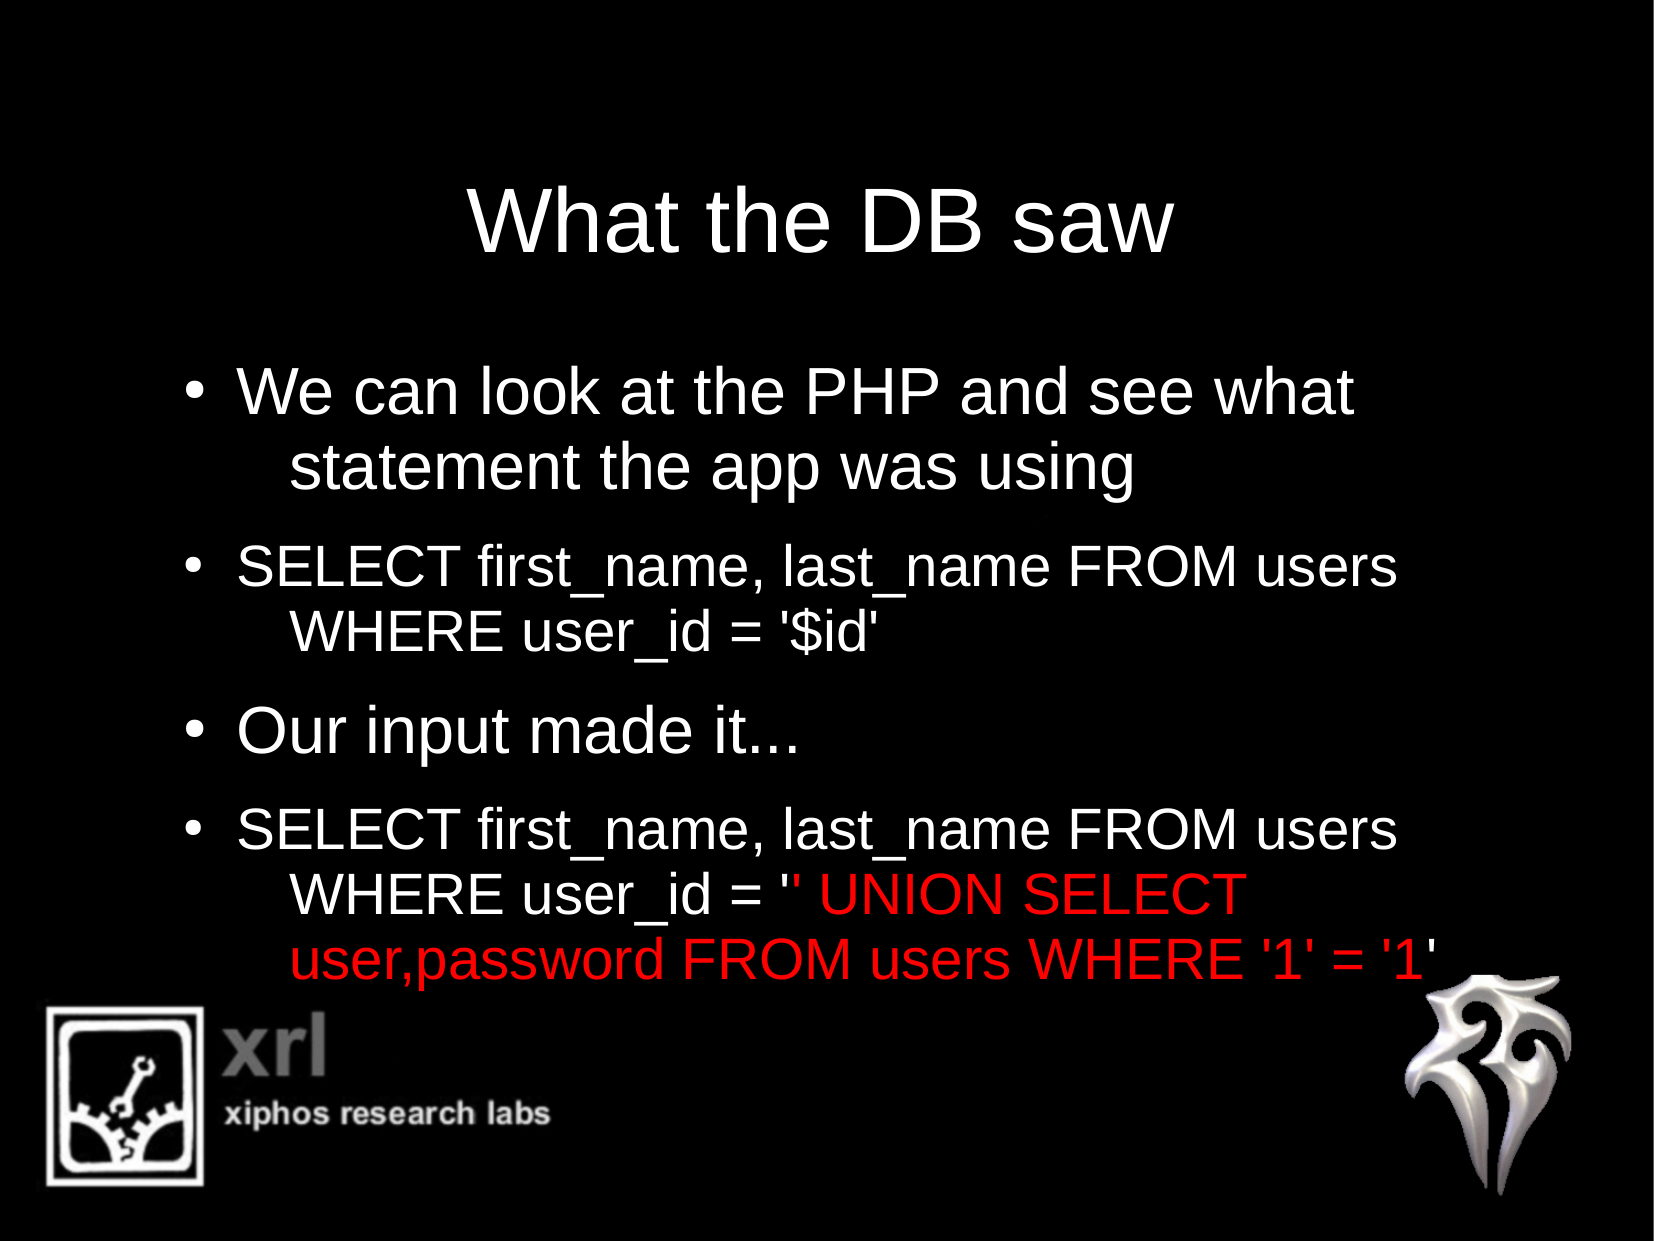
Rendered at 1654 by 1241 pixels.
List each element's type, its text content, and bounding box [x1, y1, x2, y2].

list We can look at the PHP and see what statement the app was using SELECT first_name, last_name FROM users WHERE user_id = '$id' Our input made it... SELECT first_name, last_name FROM users WHERE user_id = '' UNION SELECT user,password FROM users WHERE '1' = '1' [147, 354, 1506, 1173]
picture [0, 0, 1654, 1241]
title What the DB saw [135, 117, 1506, 325]
